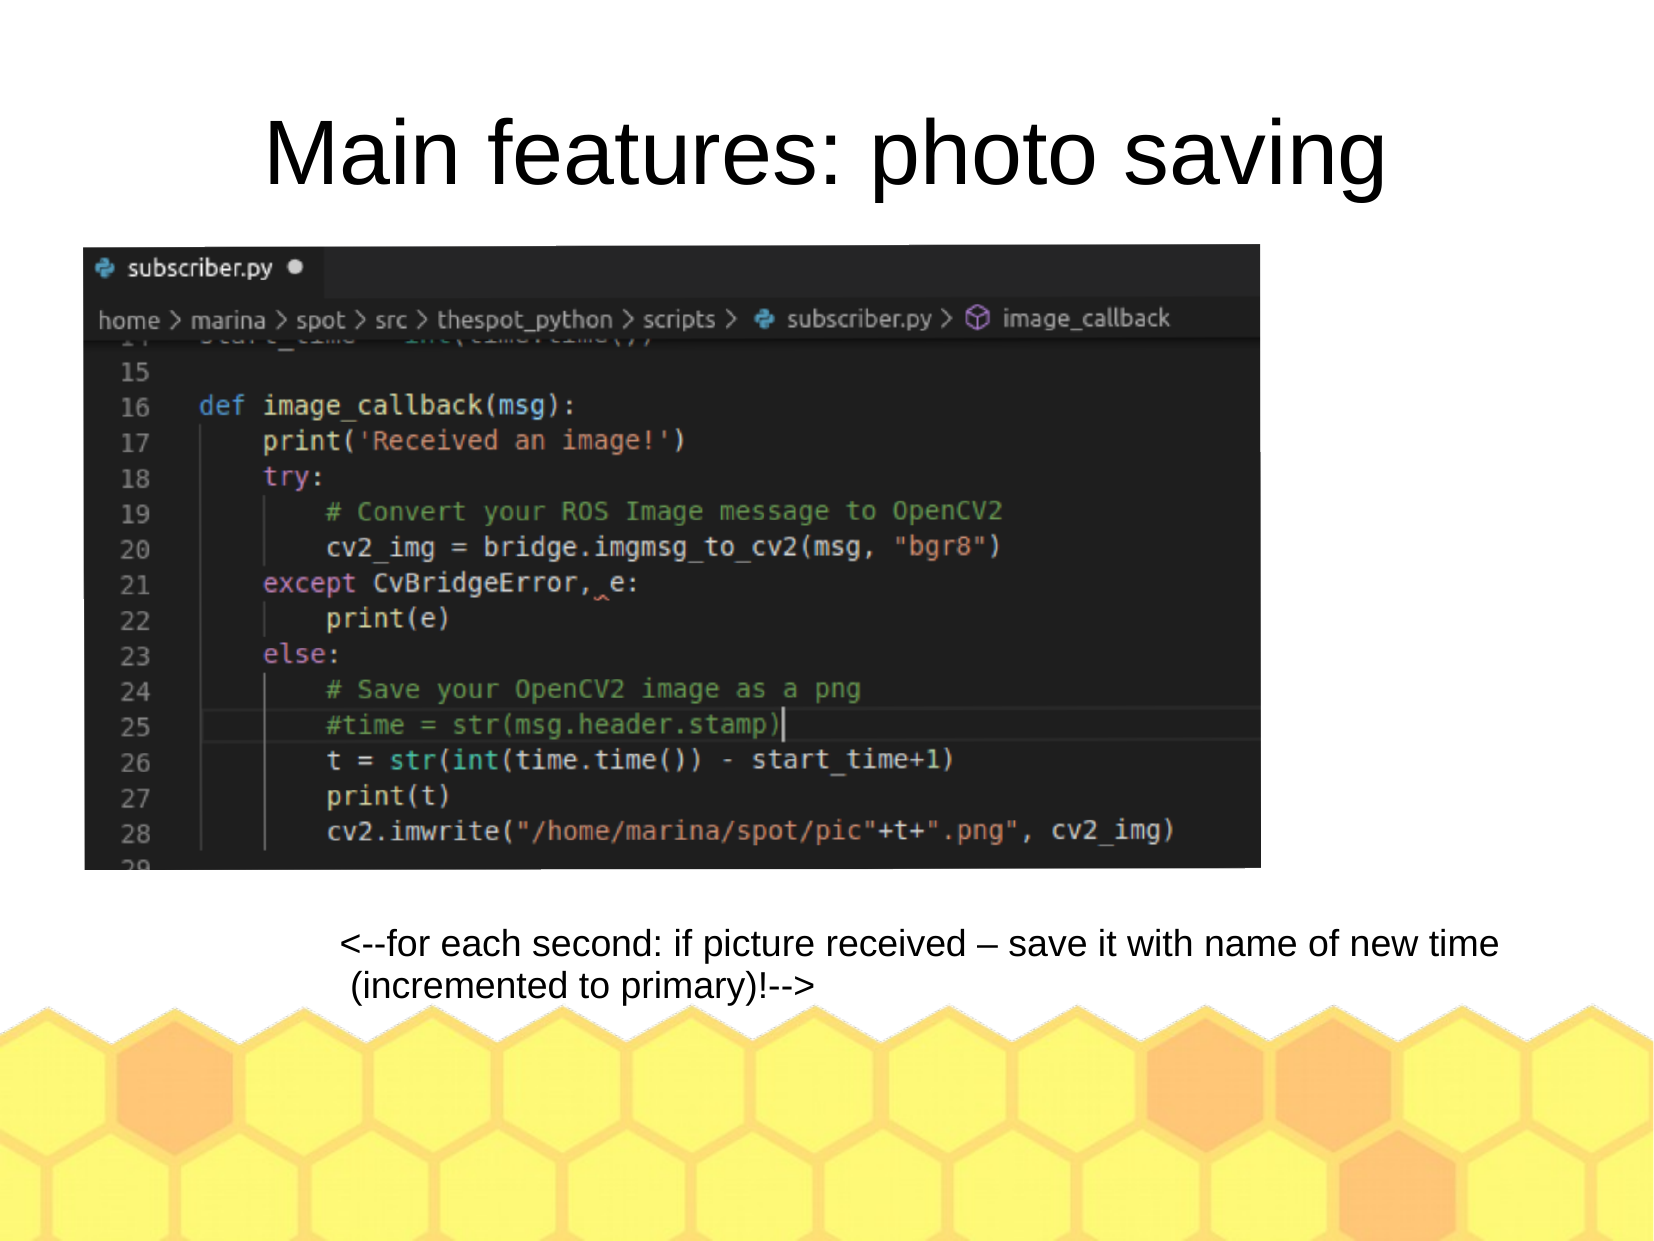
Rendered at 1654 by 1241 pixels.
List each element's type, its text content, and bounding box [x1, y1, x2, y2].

text_box <--for each second: if picture received – save it with name of new time (incremented to primary)!--> [324, 915, 1516, 1014]
picture [0, 1001, 1654, 1241]
title Main features: photo saving [82, 49, 1571, 257]
picture [82, 243, 1261, 871]
